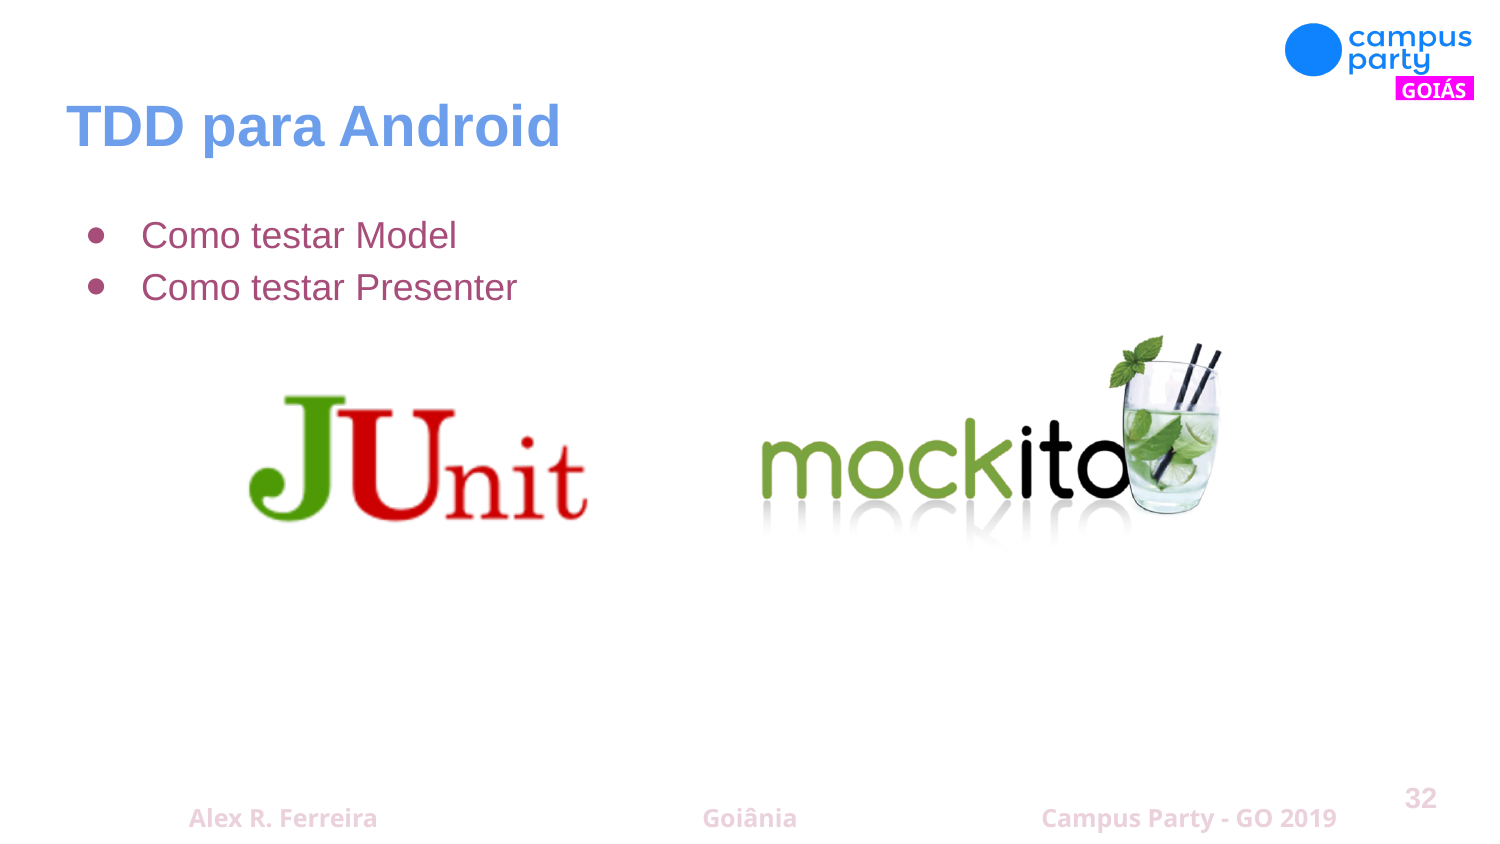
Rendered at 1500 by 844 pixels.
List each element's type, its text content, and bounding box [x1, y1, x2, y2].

picture [1280, 18, 1477, 80]
list Como testar Model Como testar Presenter [51, 189, 1449, 328]
picture [237, 352, 600, 556]
slide_number <número> [1389, 764, 1480, 830]
title TDD para Android [51, 72, 1449, 167]
picture [746, 327, 1238, 581]
